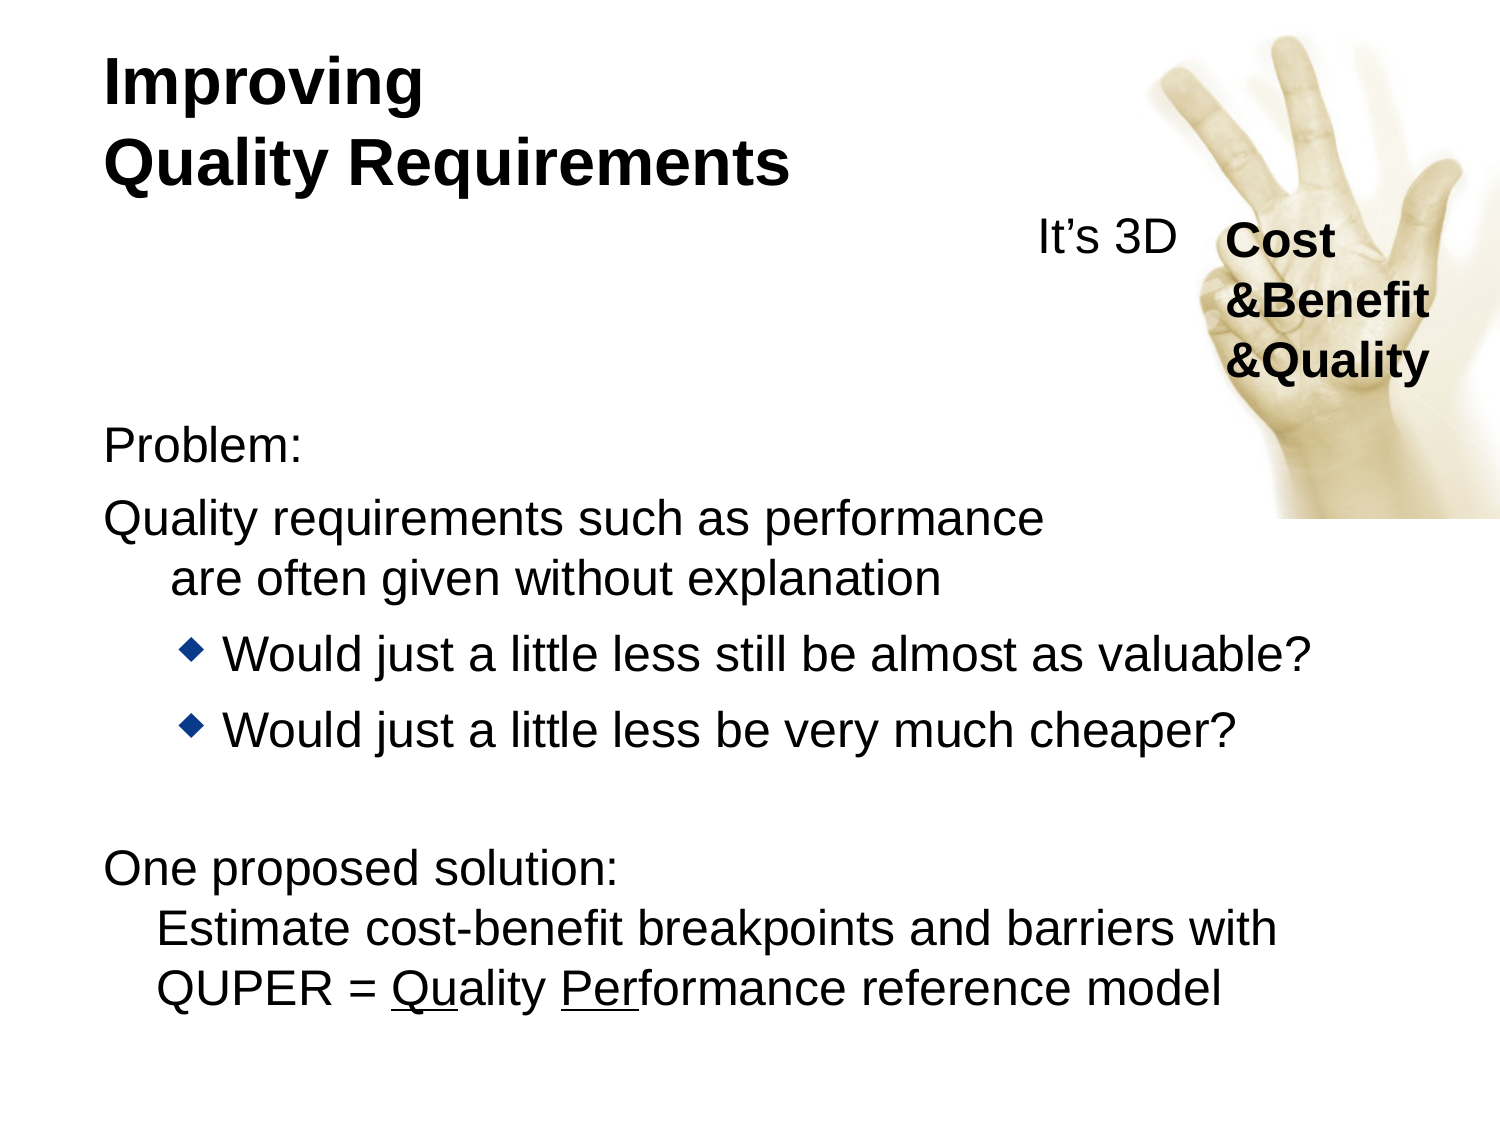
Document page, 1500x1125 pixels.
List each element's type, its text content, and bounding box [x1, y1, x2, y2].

list Problem: Quality requirements such as performance are often given without explanation Would just a little less still be almost as valuable? Would just a little less be very much cheaper? One proposed solution: Estimate cost-benefit breakpoints and barriers with QUPER = Quality Performance reference model [88, 405, 1424, 988]
picture [1129, 0, 1500, 519]
text_box It’s 3D [1023, 196, 1194, 272]
title Improving Quality Requirements [88, 78, 1170, 206]
text_box Cost &Benefit &Quality [1210, 199, 1500, 395]
